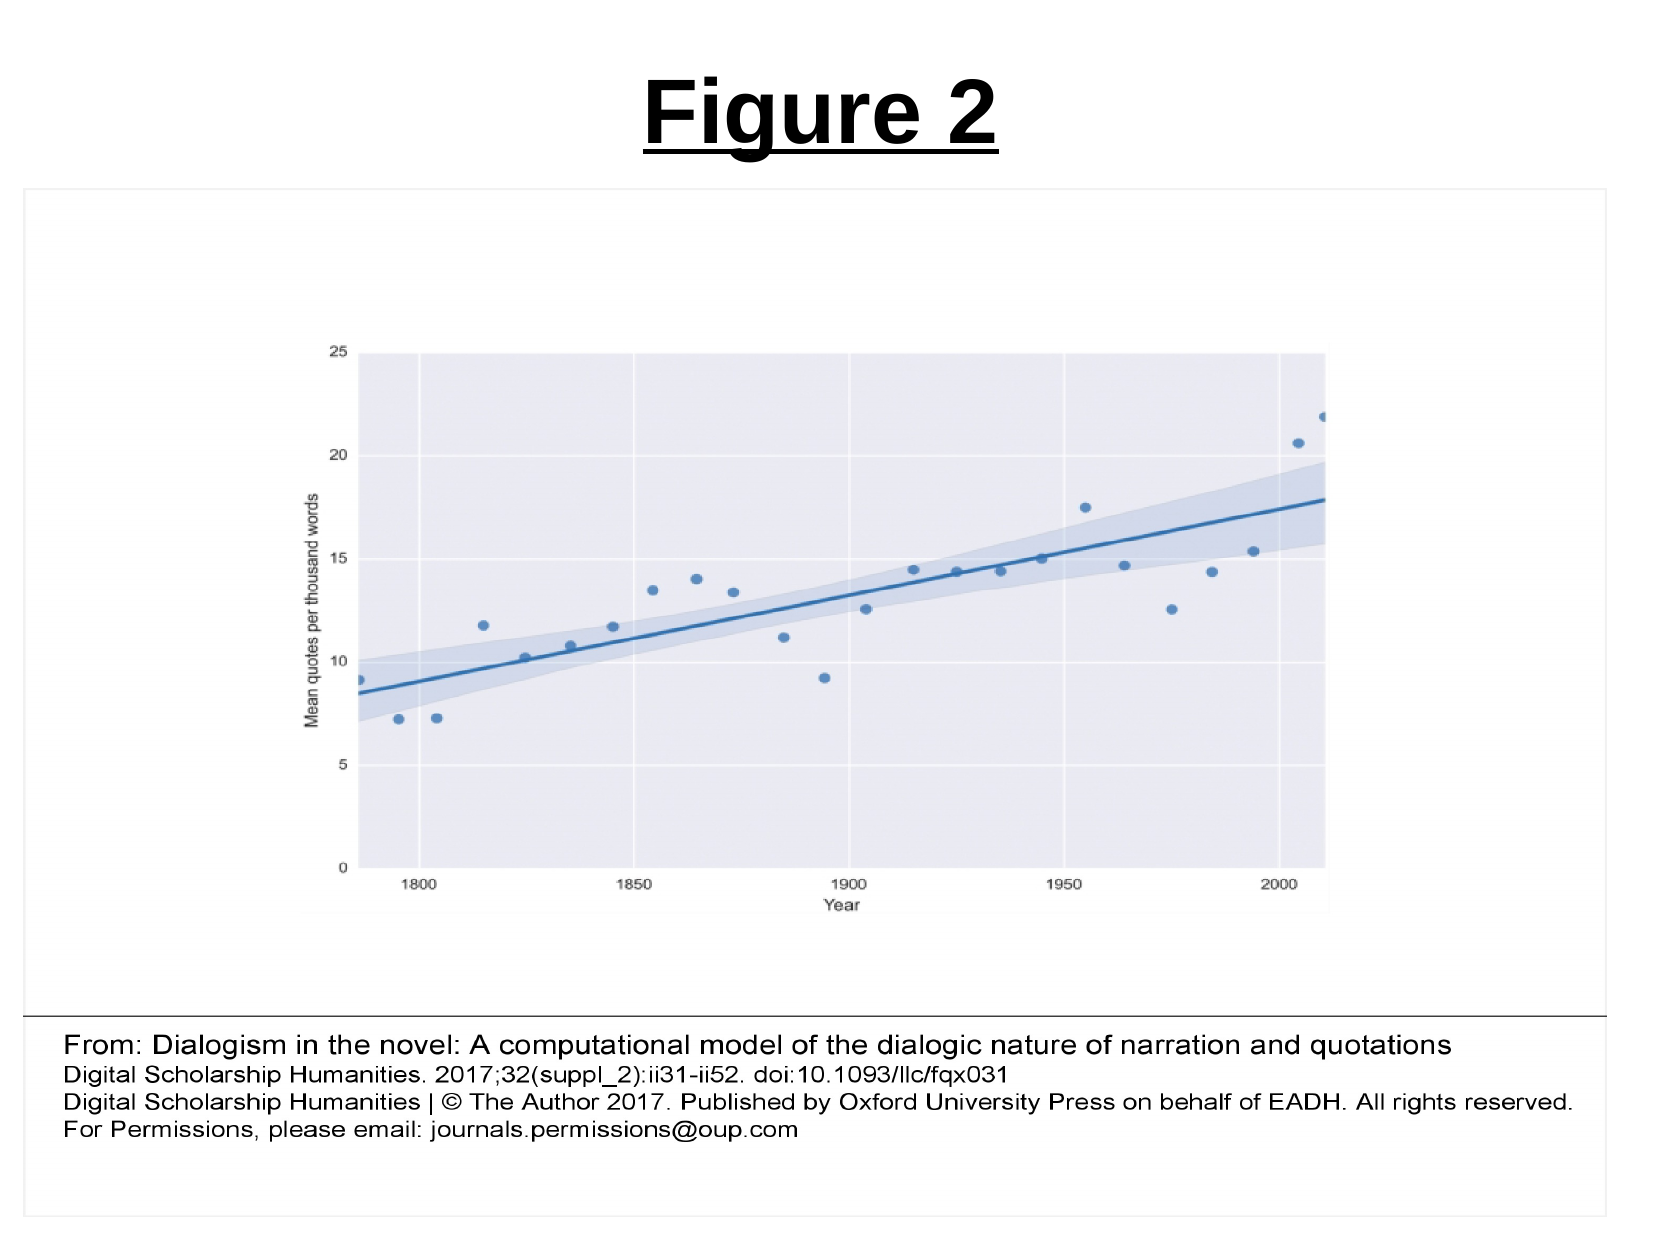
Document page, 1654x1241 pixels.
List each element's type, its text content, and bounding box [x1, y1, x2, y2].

title Figure 2 [448, 47, 1193, 178]
picture [23, 188, 1607, 1217]
